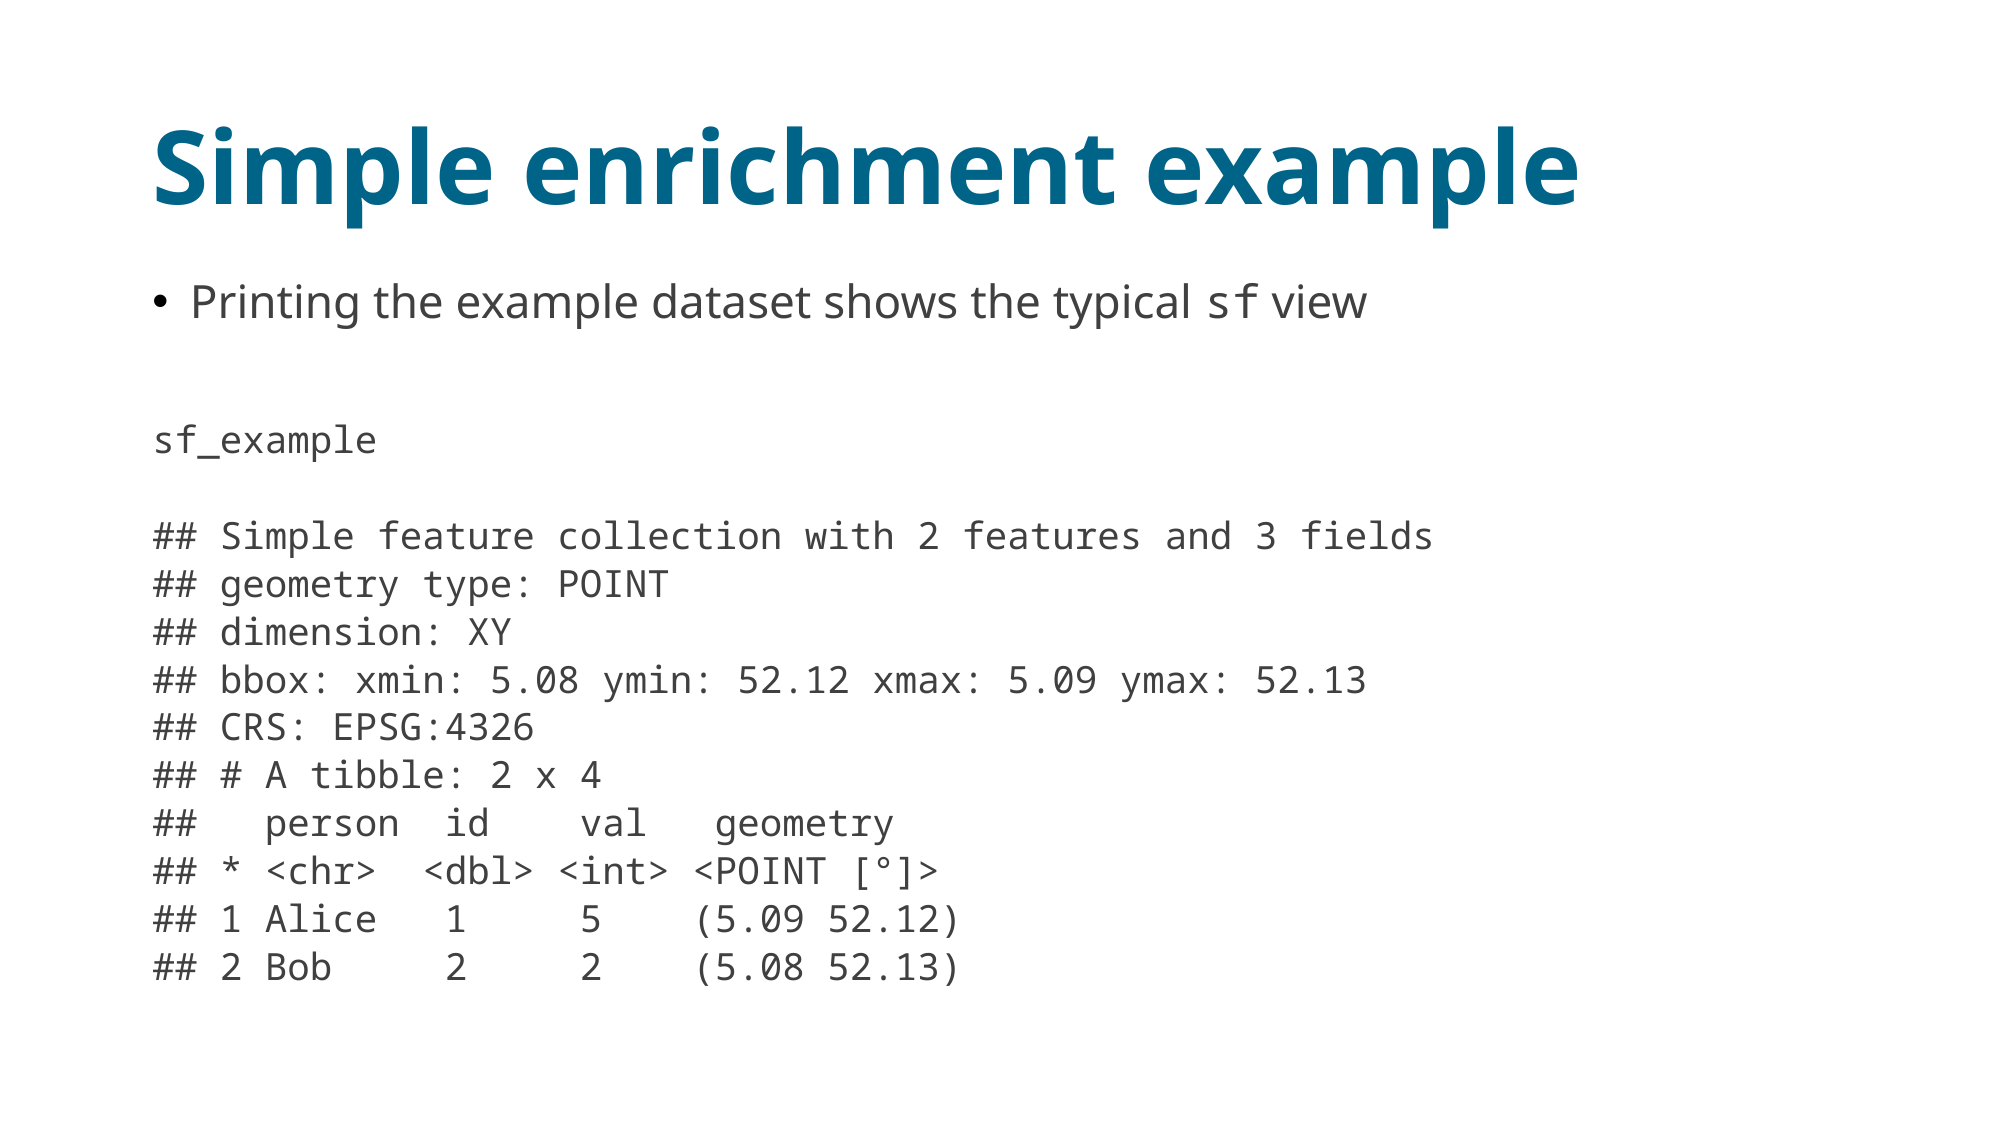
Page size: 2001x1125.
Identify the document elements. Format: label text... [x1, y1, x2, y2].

title Simple enrichment example [137, 50, 1892, 278]
text_box sf_example ## Simple feature collection with 2 features and 3 fields ## geometry type: POINT ## dimension: XY ## bbox: xmin: 5.08 ymin: 52.12 xmax: 5.09 ymax: 52.13 ## CRS: EPSG:4326 ## # A tibble: 2 x 4 ## person id val geometry ## * <chr> <dbl> <int> <POINT [°]> ## 1 Alice 1 5 (5.09 52.12) ## 2 Bob 2 2 (5.08 52.13) [137, 424, 1863, 997]
list Printing the example dataset shows the typical sf view [137, 265, 1863, 415]
